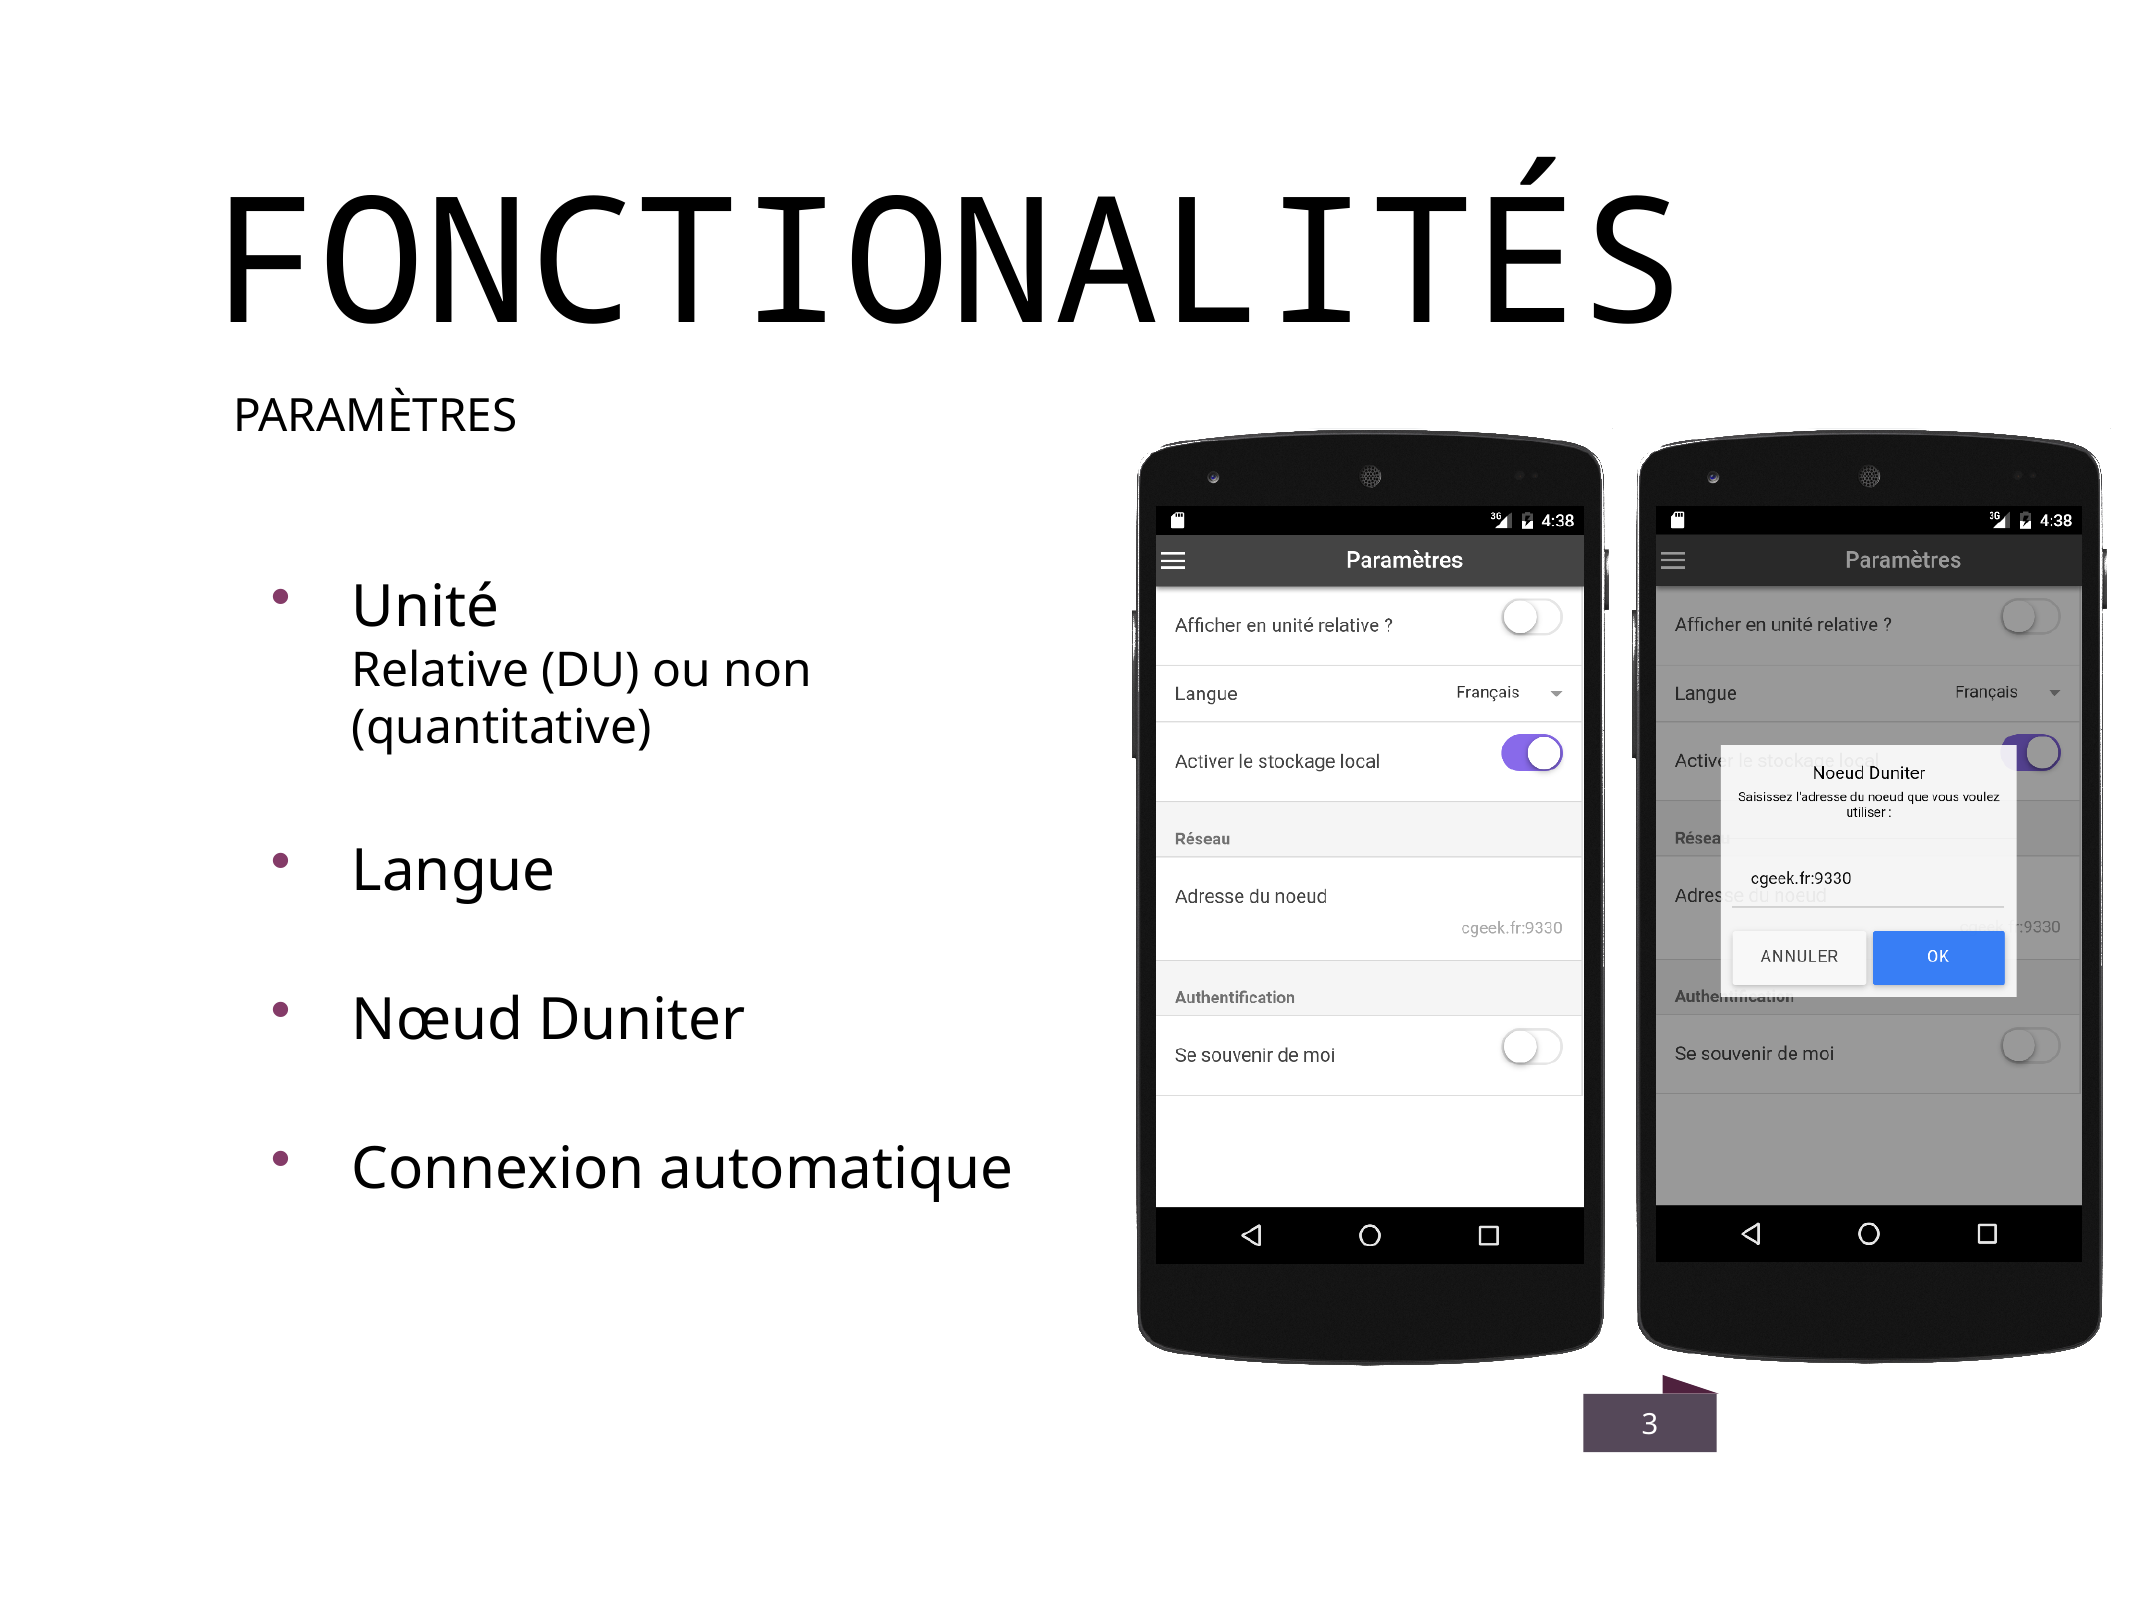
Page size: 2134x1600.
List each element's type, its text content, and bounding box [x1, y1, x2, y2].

picture [1126, 428, 1613, 1367]
list Paramètres [225, 370, 1063, 457]
title Fonctionalités [206, 141, 1923, 363]
picture [1626, 428, 2111, 1365]
list Unité Relative (DU) ou non (quantitative) Langue Nœud Duniter Connexion automatique [210, 539, 1113, 1230]
list 3 [1583, 1393, 1717, 1453]
